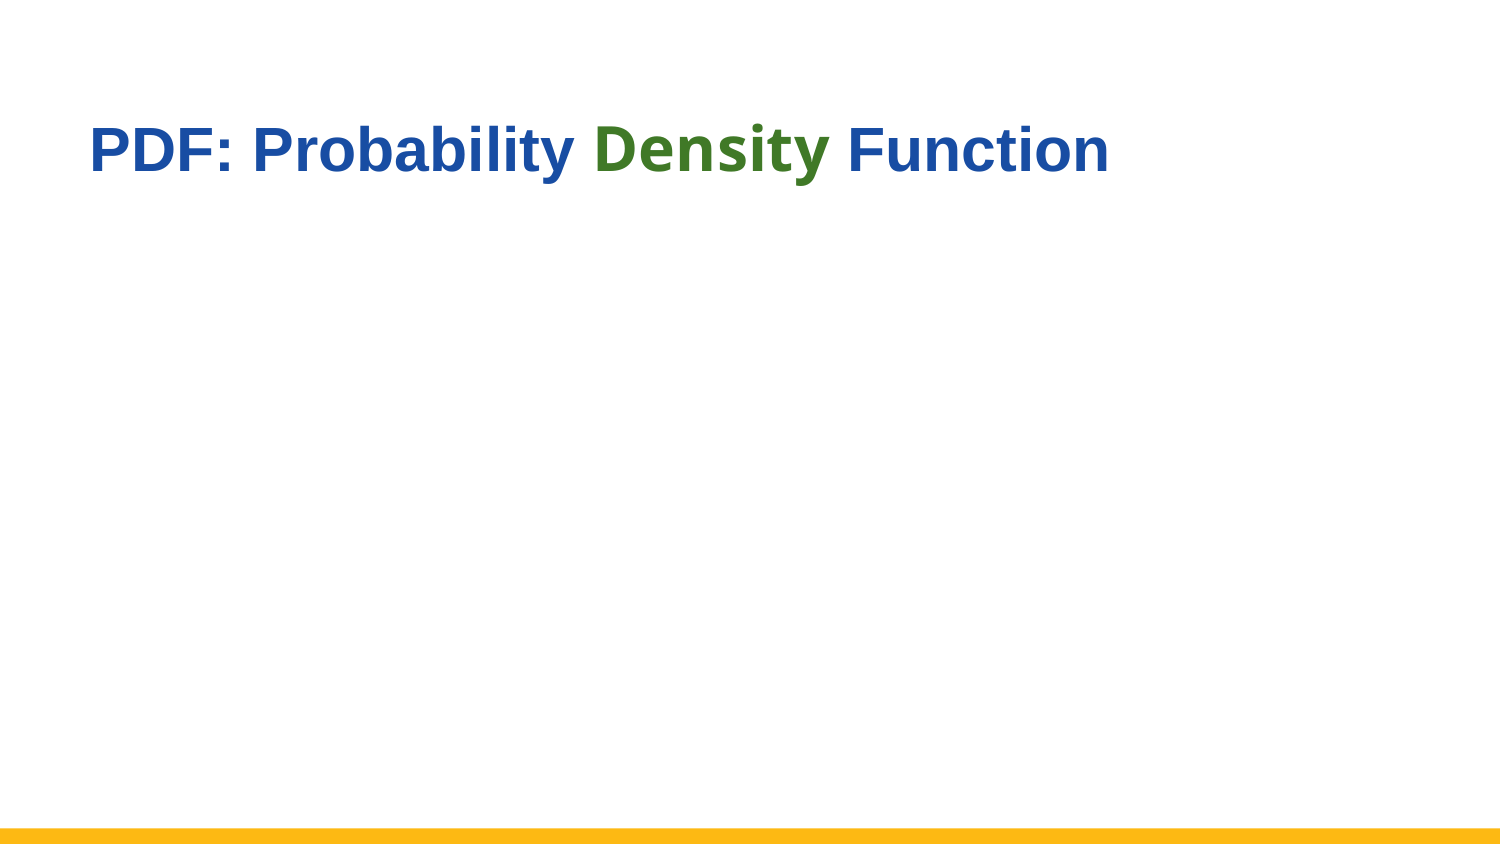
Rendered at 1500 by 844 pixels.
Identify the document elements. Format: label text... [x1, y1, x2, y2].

text_box PDF: Probability Density Function [74, 0, 1425, 197]
